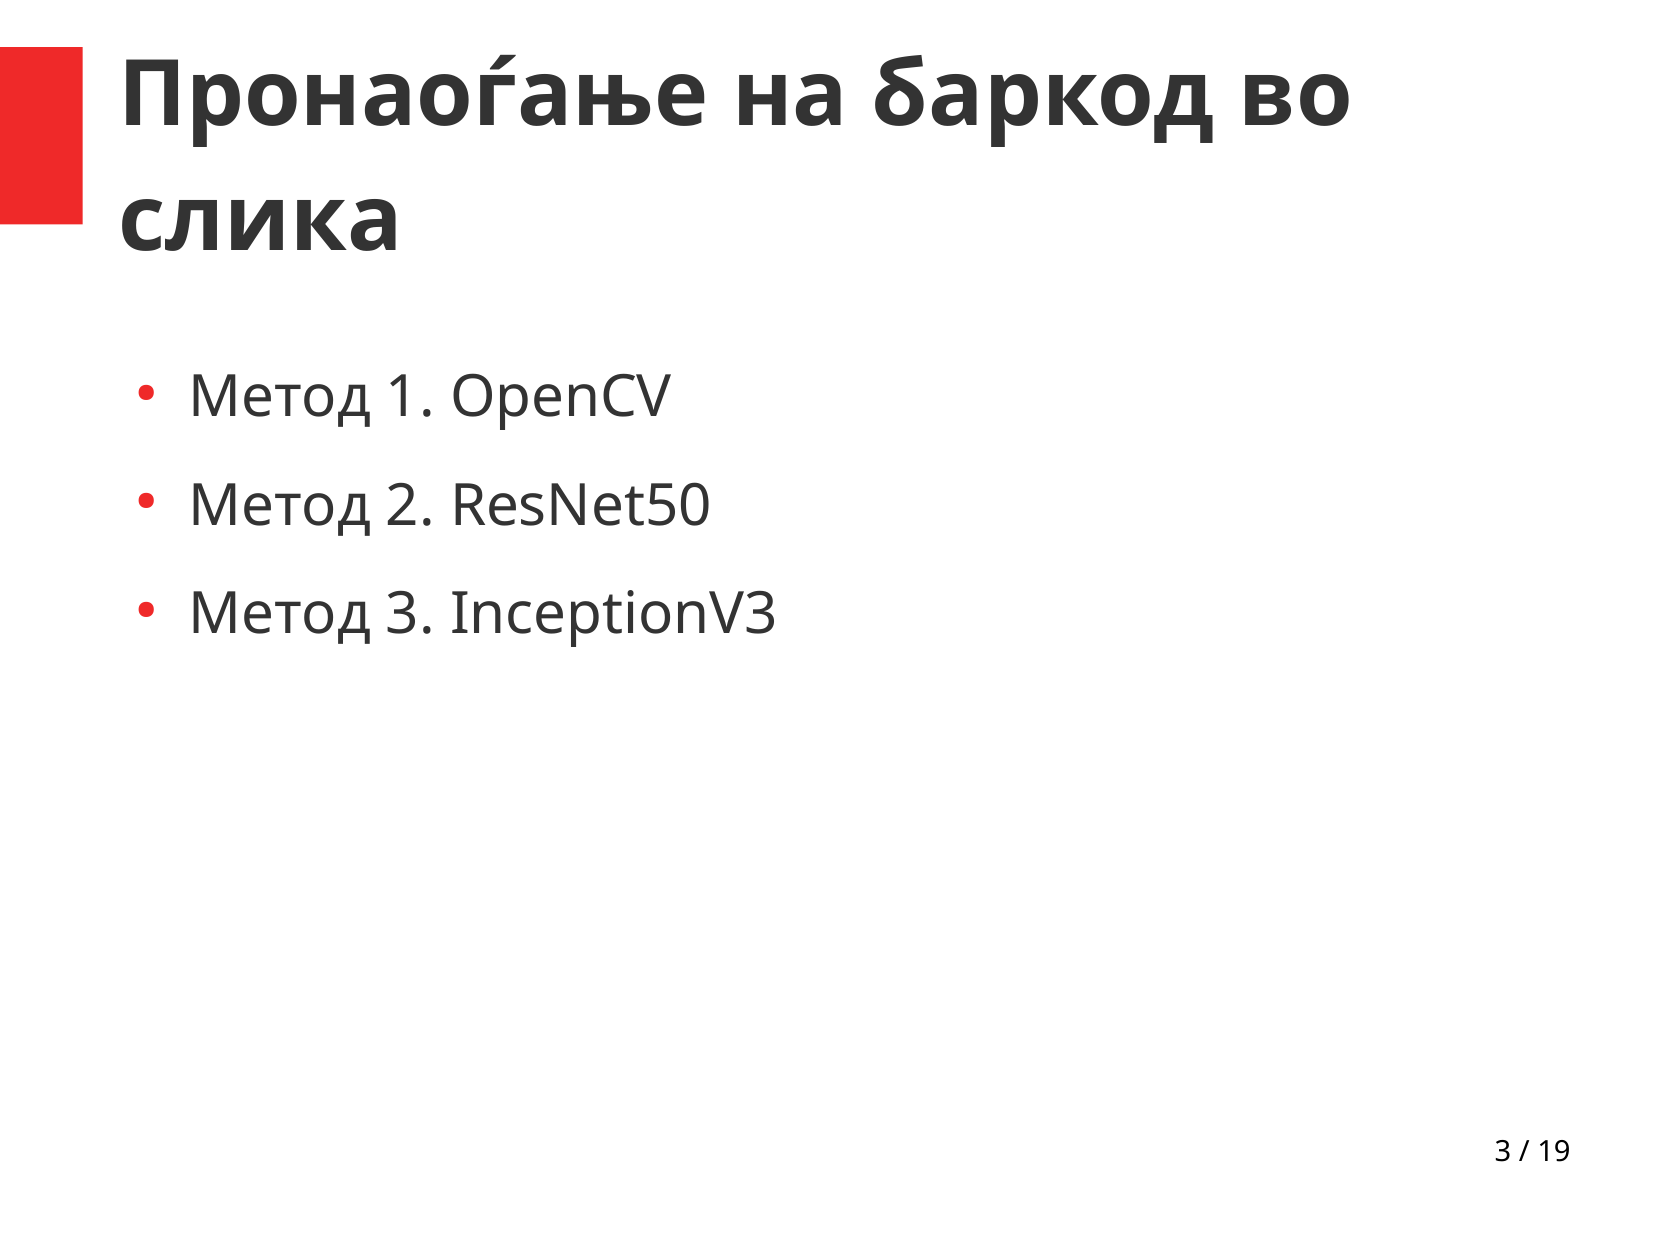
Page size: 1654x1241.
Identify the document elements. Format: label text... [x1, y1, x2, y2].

list Метод 1. OpenCV Метод 2. ResNet50 Метод 3. InceptionV3 [118, 354, 1536, 532]
title Пронаоѓање на баркод во слика [118, 27, 1571, 278]
